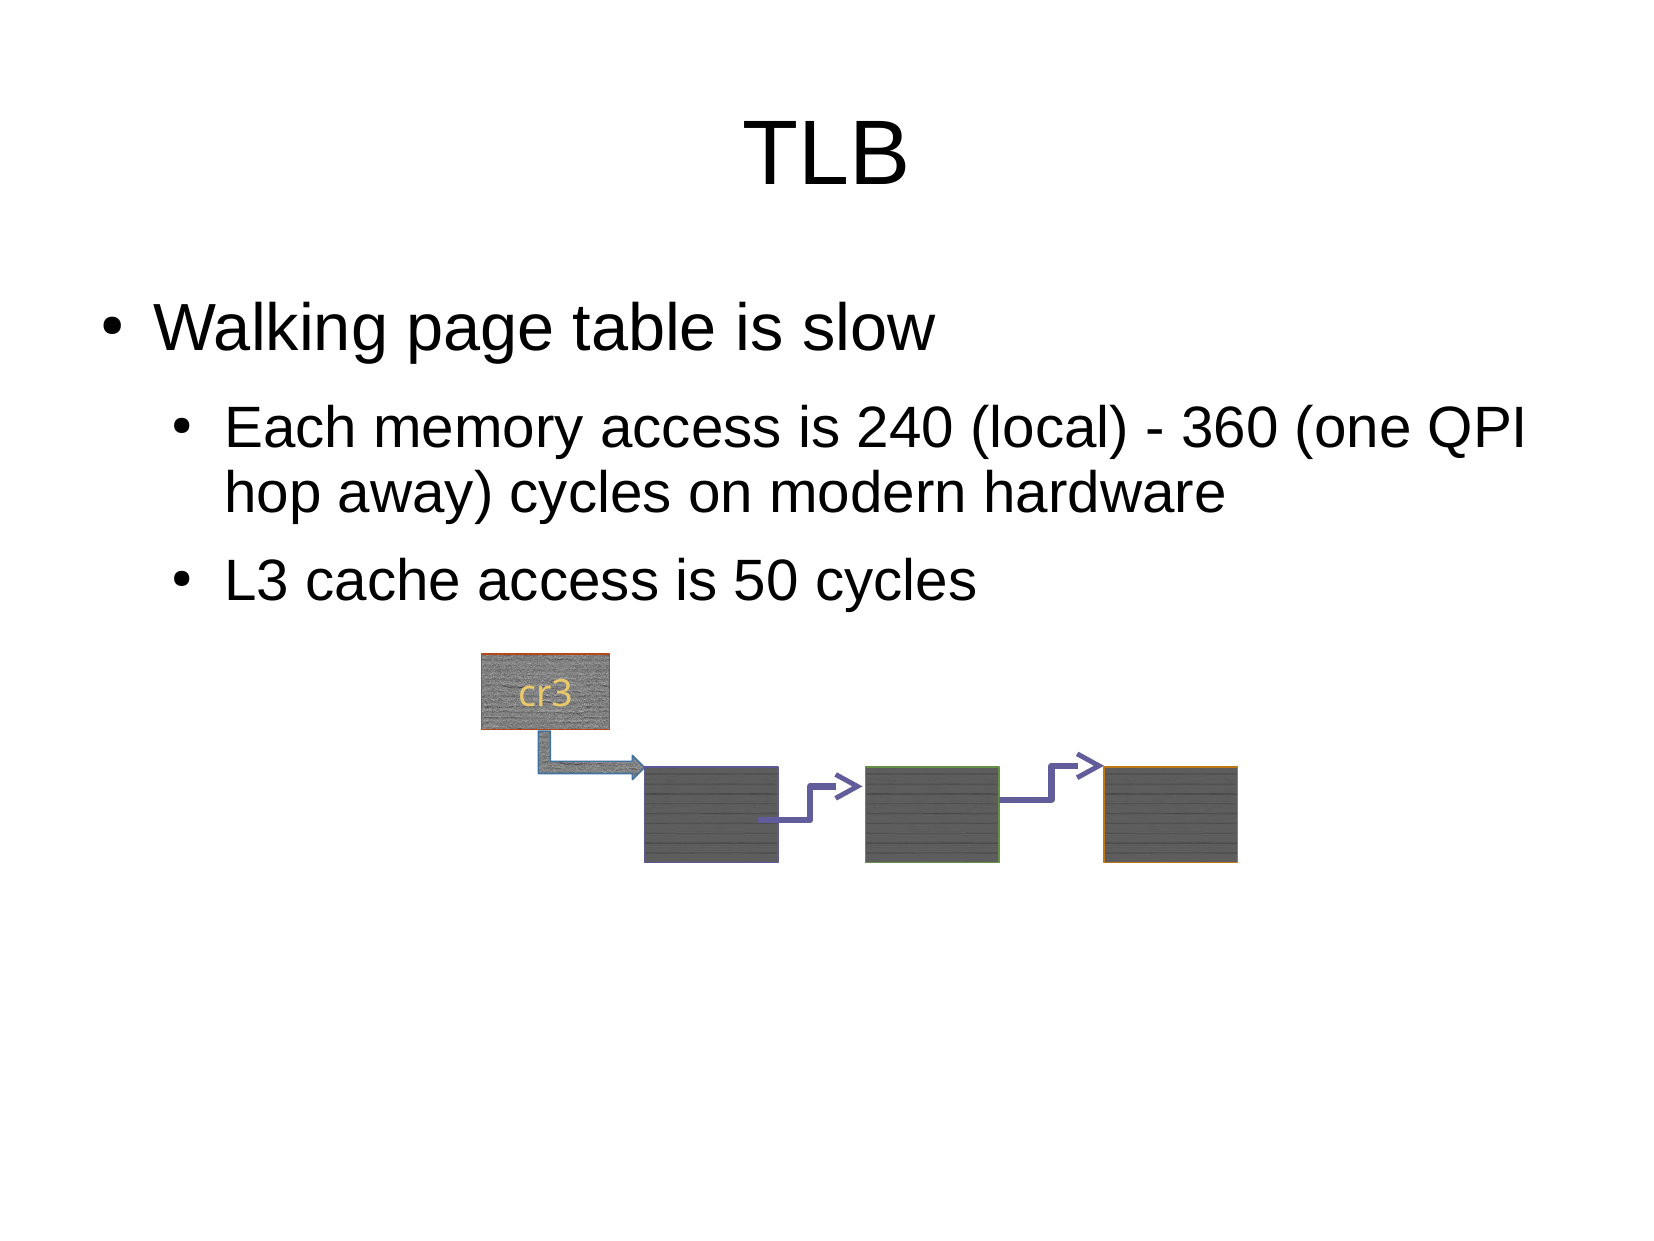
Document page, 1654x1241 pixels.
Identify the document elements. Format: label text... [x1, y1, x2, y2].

text_box [1104, 766, 1238, 863]
title TLB [82, 49, 1571, 257]
text_box [538, 731, 778, 863]
text_box [865, 766, 1000, 863]
text_box cr3 [481, 654, 610, 730]
list Walking page table is slow Each memory access is 240 (local) - 360 (one QPI hop away) cycles on modern hardware L3 cache access is 50 cycles [82, 290, 1571, 1010]
